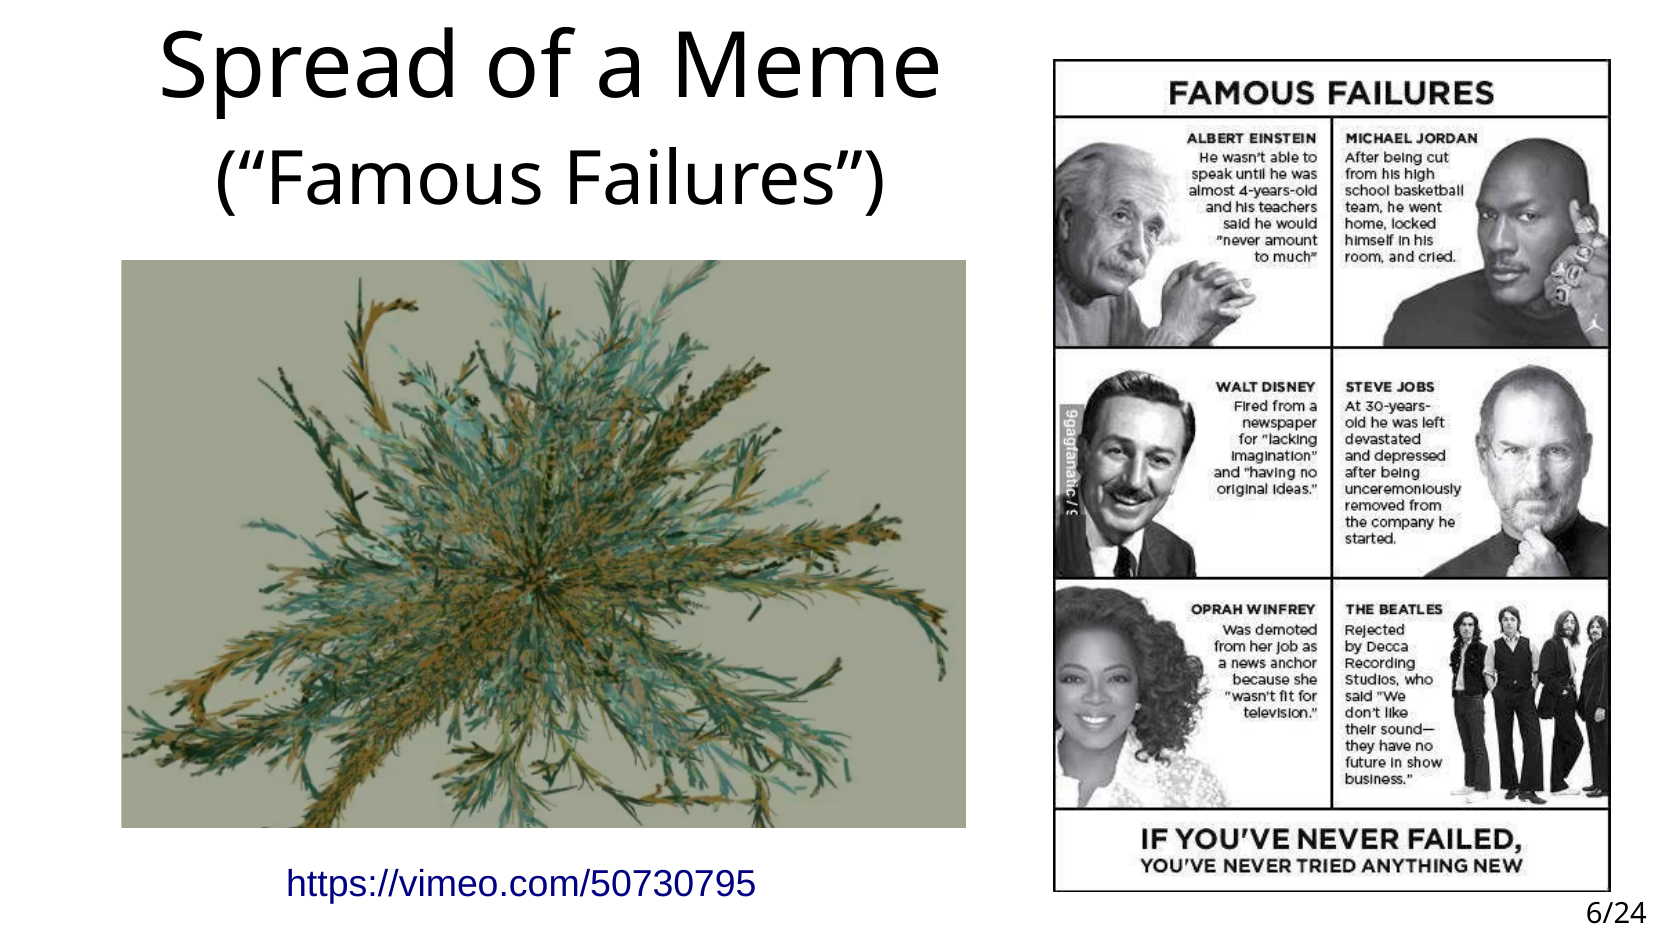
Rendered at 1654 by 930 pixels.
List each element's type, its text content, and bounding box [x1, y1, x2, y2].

picture [1053, 59, 1611, 892]
title Spread of a Meme (“Famous Failures”) [82, 1, 1021, 225]
text_box https://vimeo.com/50730795 [271, 855, 847, 912]
picture [121, 260, 966, 828]
